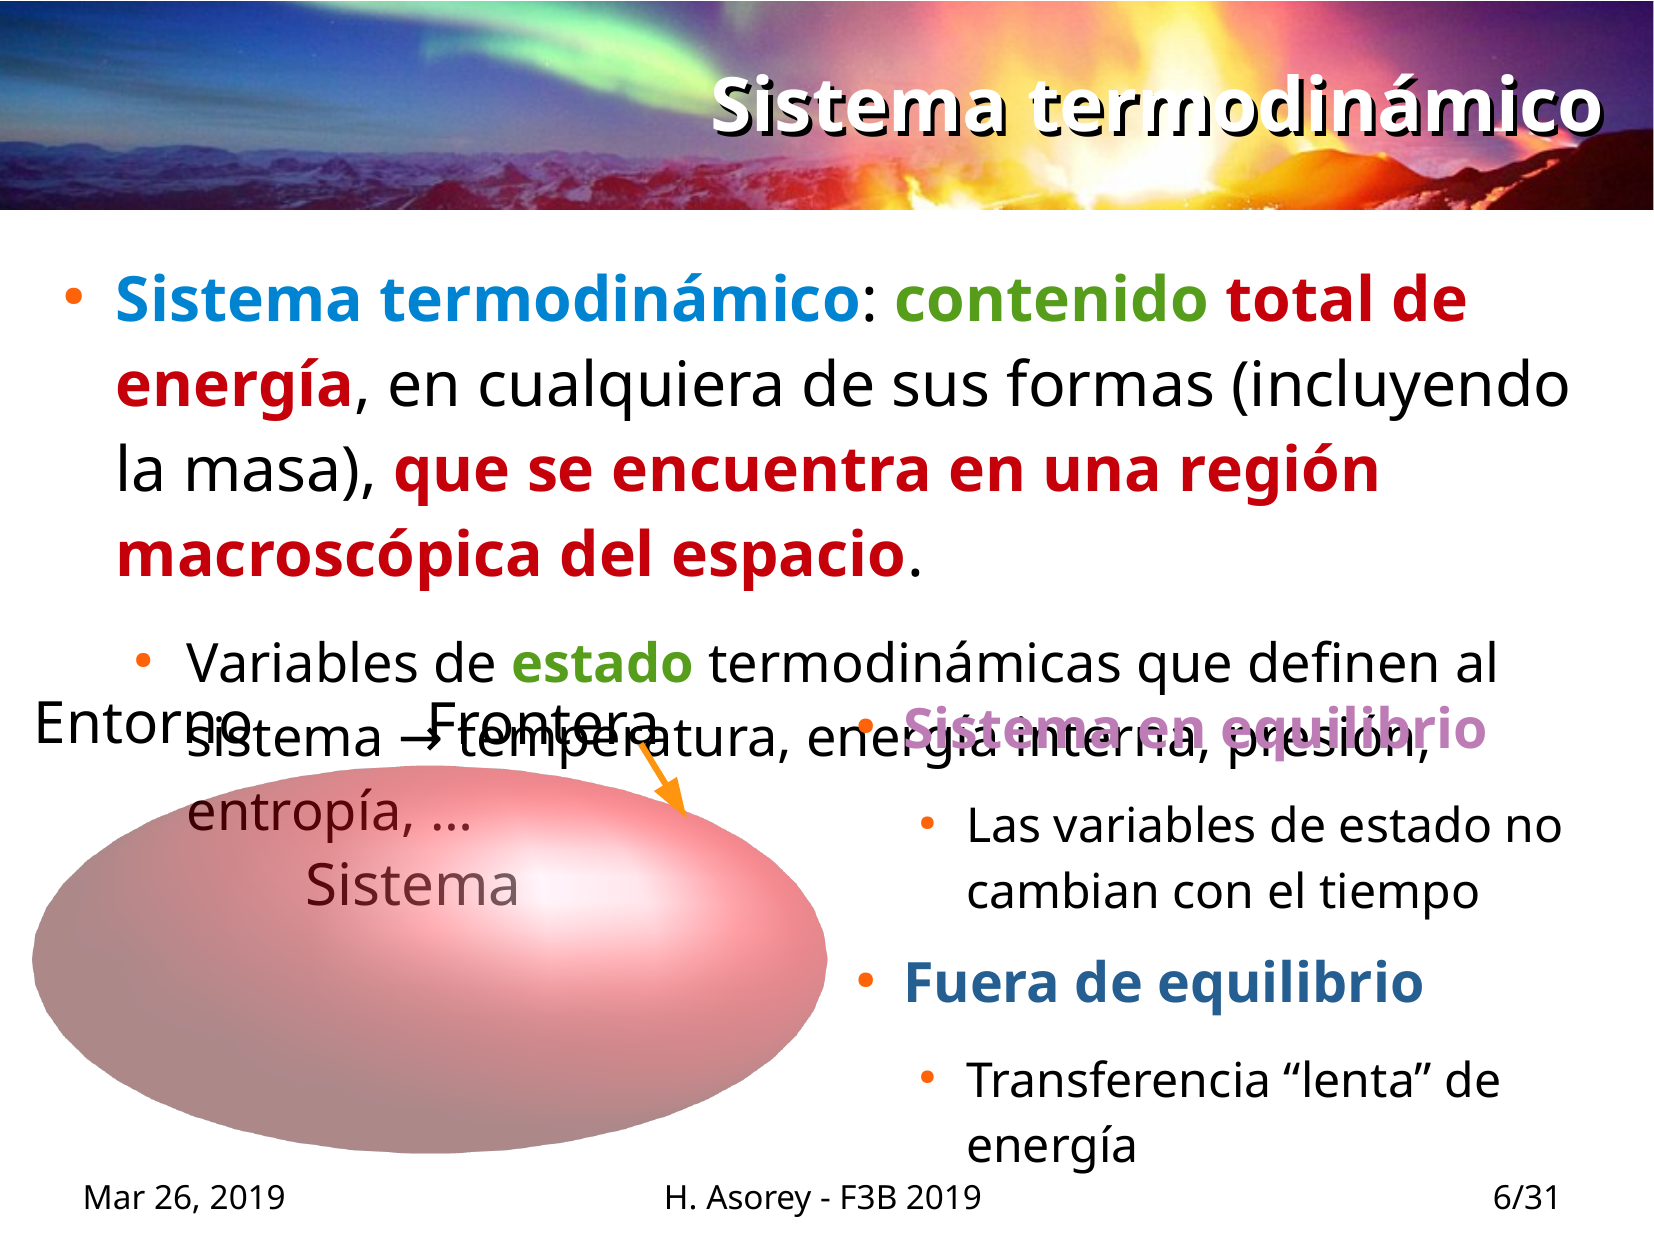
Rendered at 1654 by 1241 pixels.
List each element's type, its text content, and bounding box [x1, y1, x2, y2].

list Sistema termodinámico: contenido total de energía, en cualquiera de sus formas (incluyendo la masa), que se encuentra en una región macroscópica del espacio. Variables de estado termodinámicas que definen al sistema → temperatura, energía interna, presión, entropía, … [45, 255, 1606, 1156]
title Sistema termodinámico [45, 15, 1606, 191]
text_box Entorno [19, 673, 248, 760]
list Sistema en equilibrio Las variables de estado no cambian con el tiempo Fuera de equilibrio Transferencia “lenta” de energía [840, 689, 1606, 1185]
picture [0, 1, 1654, 210]
text_box Frontera [411, 675, 647, 761]
